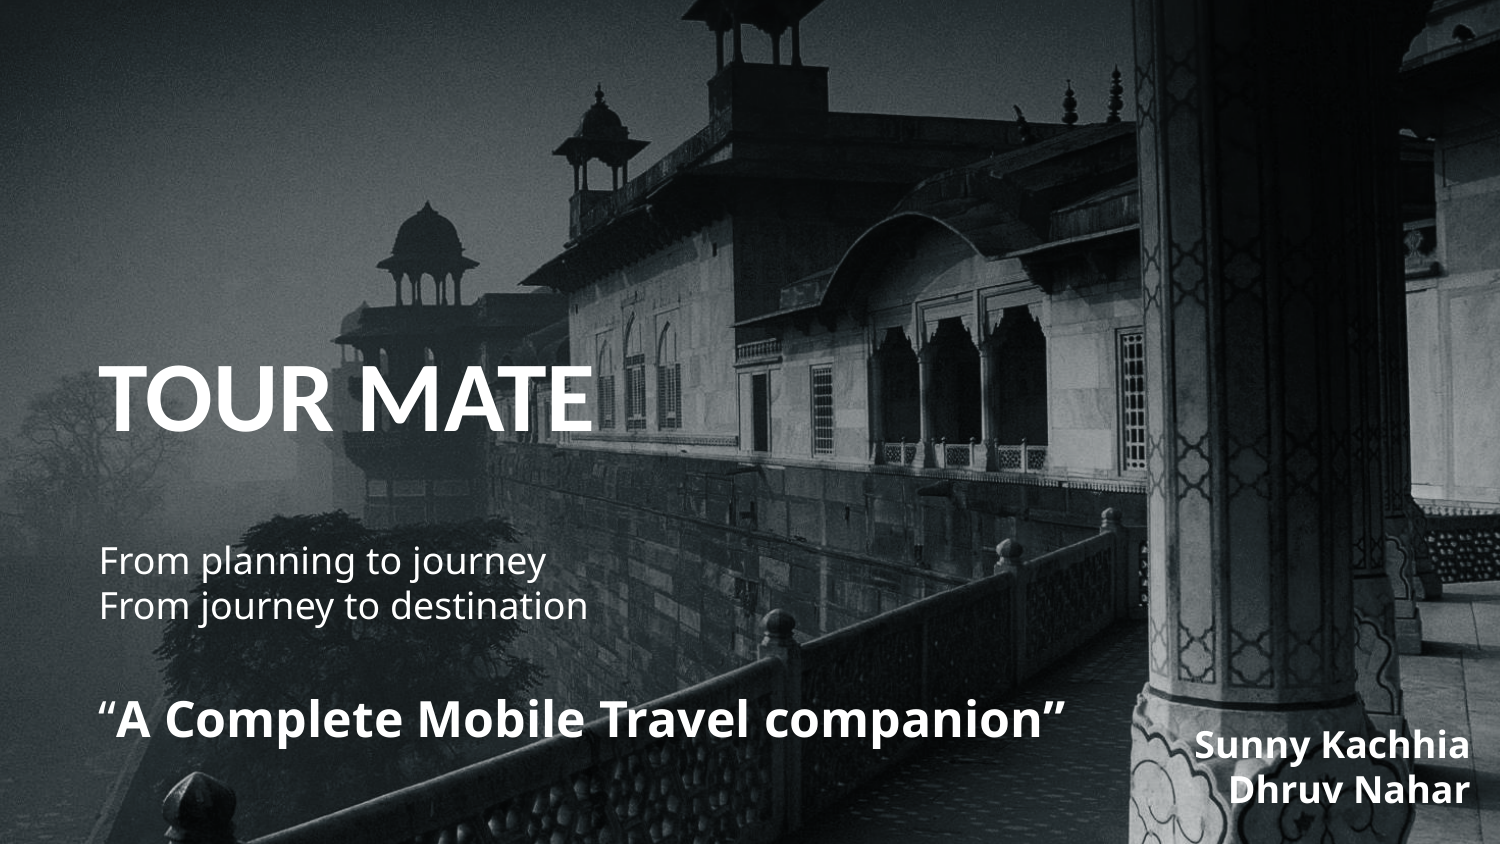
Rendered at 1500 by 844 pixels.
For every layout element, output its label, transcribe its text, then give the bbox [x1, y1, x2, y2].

subtitle From planning to journey From journey to destination “A Complete Mobile Travel companion” [83, 522, 1417, 741]
picture [0, 0, 1500, 844]
title TOUR MATE [83, 206, 1417, 467]
text_box Sunny Kachhia Dhruv Nahar [1079, 668, 1486, 826]
